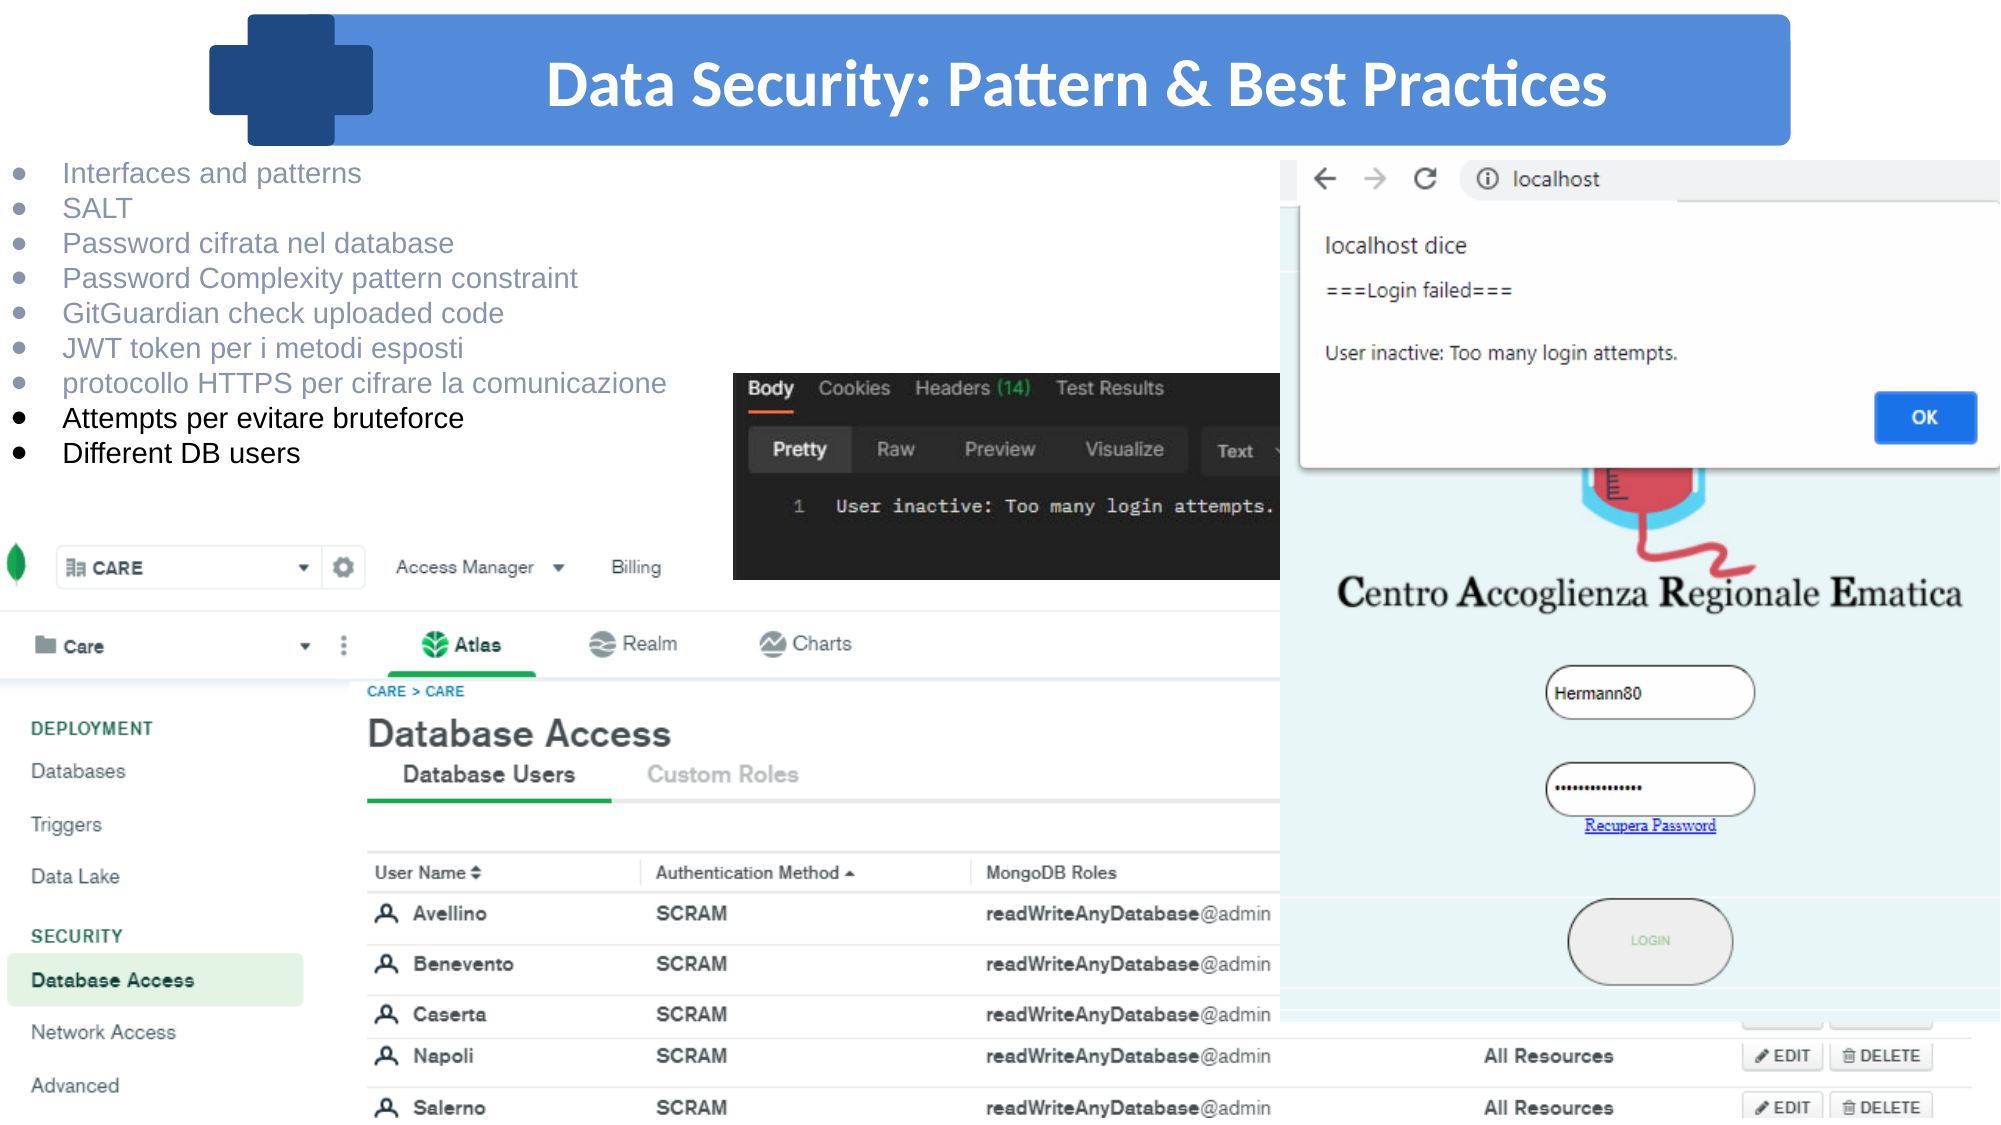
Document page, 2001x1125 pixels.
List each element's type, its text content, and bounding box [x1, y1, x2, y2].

text_box [209, 14, 1791, 146]
picture [0, 160, 2000, 1118]
text_box Data Security: Pattern & Best Practices [419, 31, 1736, 128]
text_box Interfaces and patterns SALT Password cifrata nel database Password Complexity pattern constraint GitGuardian check uploaded code JWT token per i metodi esposti protocollo HTTPS per cifrare la comunicazione Attempts per evitare bruteforce Different DB users [0, 139, 1081, 485]
